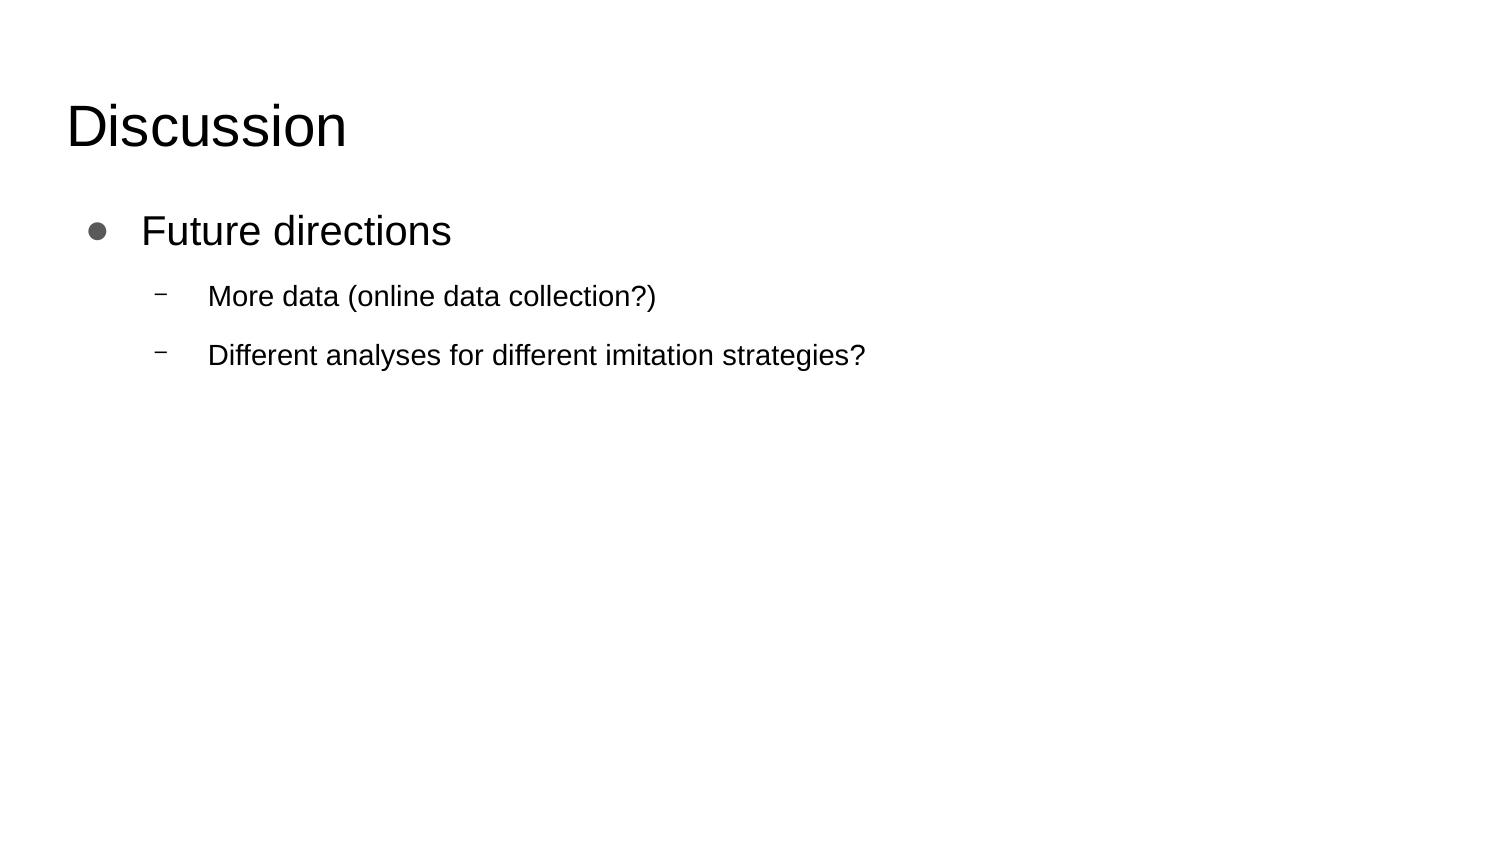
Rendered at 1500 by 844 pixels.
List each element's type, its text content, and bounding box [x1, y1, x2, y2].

list Future directions More data (online data collection?) Different analyses for different imitation strategies? [51, 188, 1449, 750]
title Discussion [51, 72, 1449, 167]
